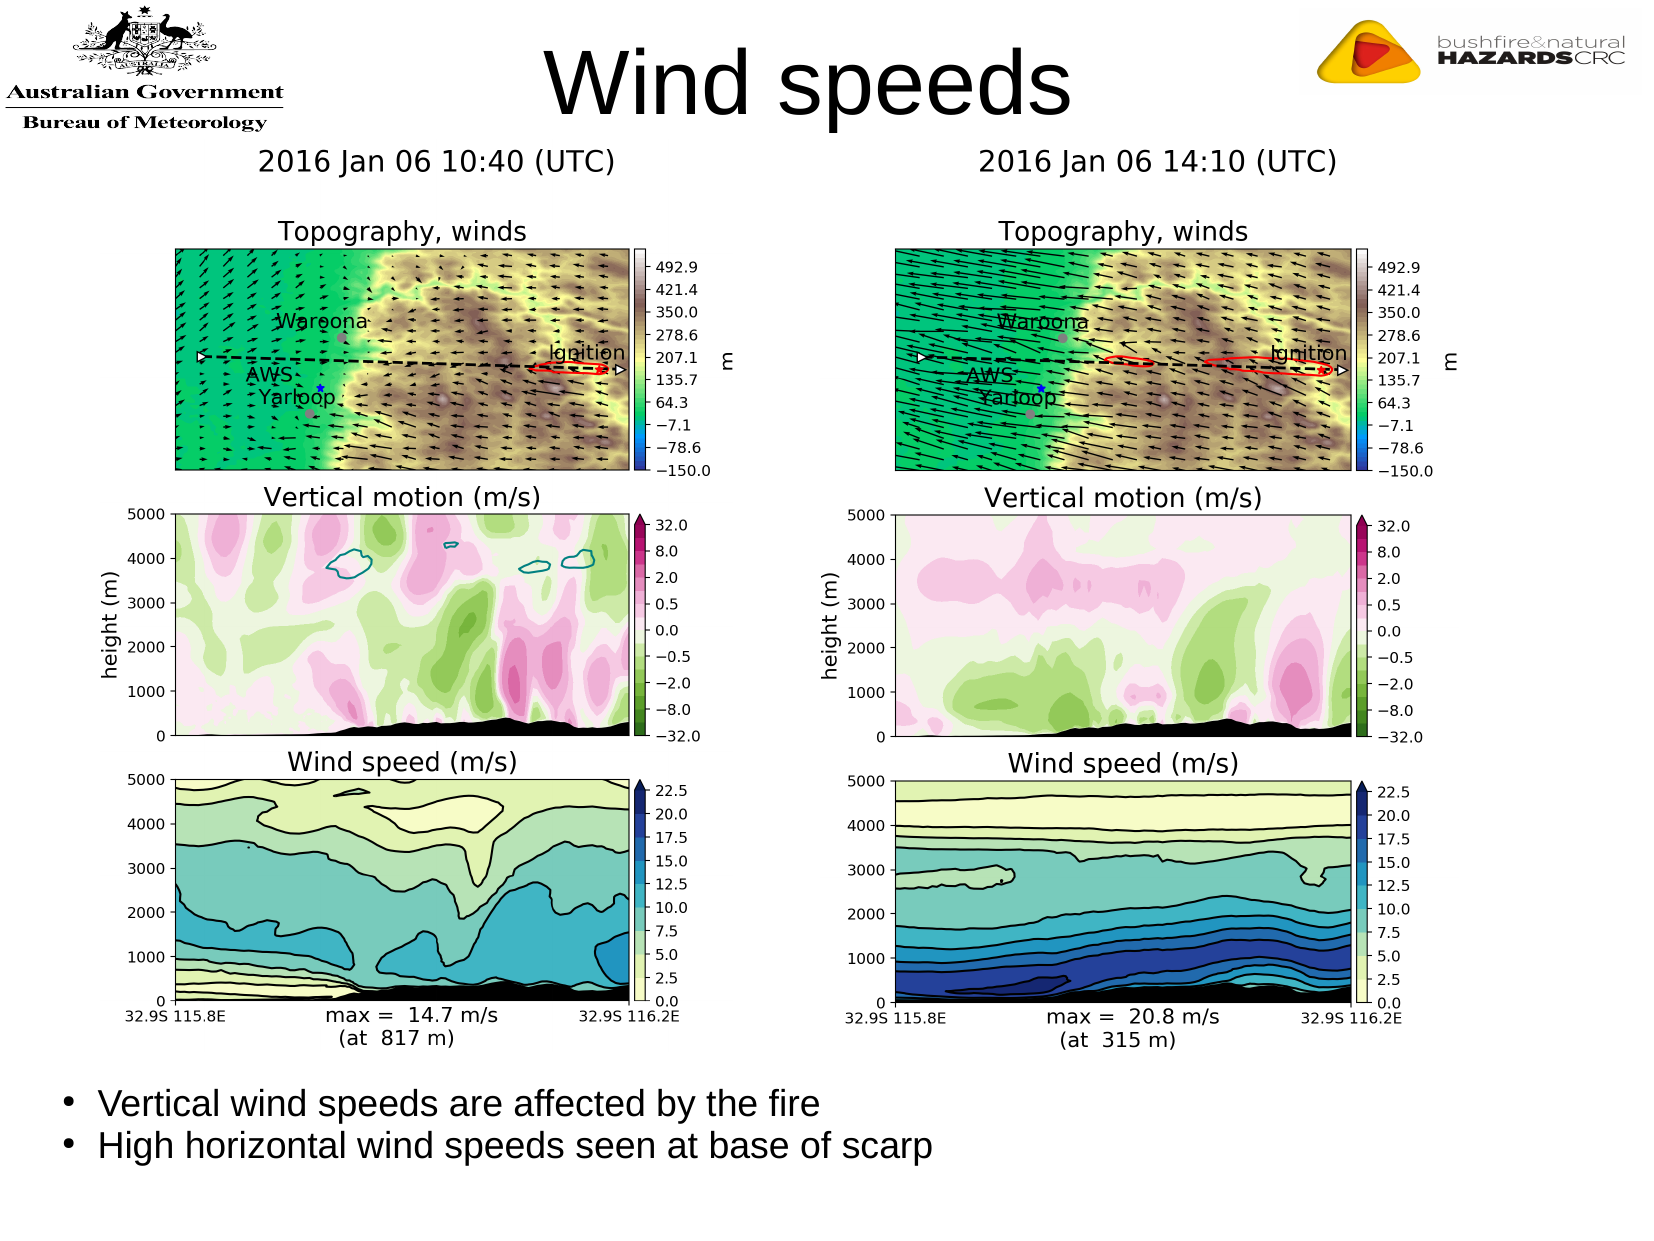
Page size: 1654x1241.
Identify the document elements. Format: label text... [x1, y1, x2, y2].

picture [1329, 8, 1642, 95]
title Wind speeds [289, 0, 1329, 166]
picture [820, 148, 1459, 1052]
picture [100, 139, 733, 1052]
picture [5, 5, 284, 132]
text_box Vertical wind speeds are affected by the fire High horizontal wind speeds seen at base of scarp [47, 1074, 1571, 1174]
